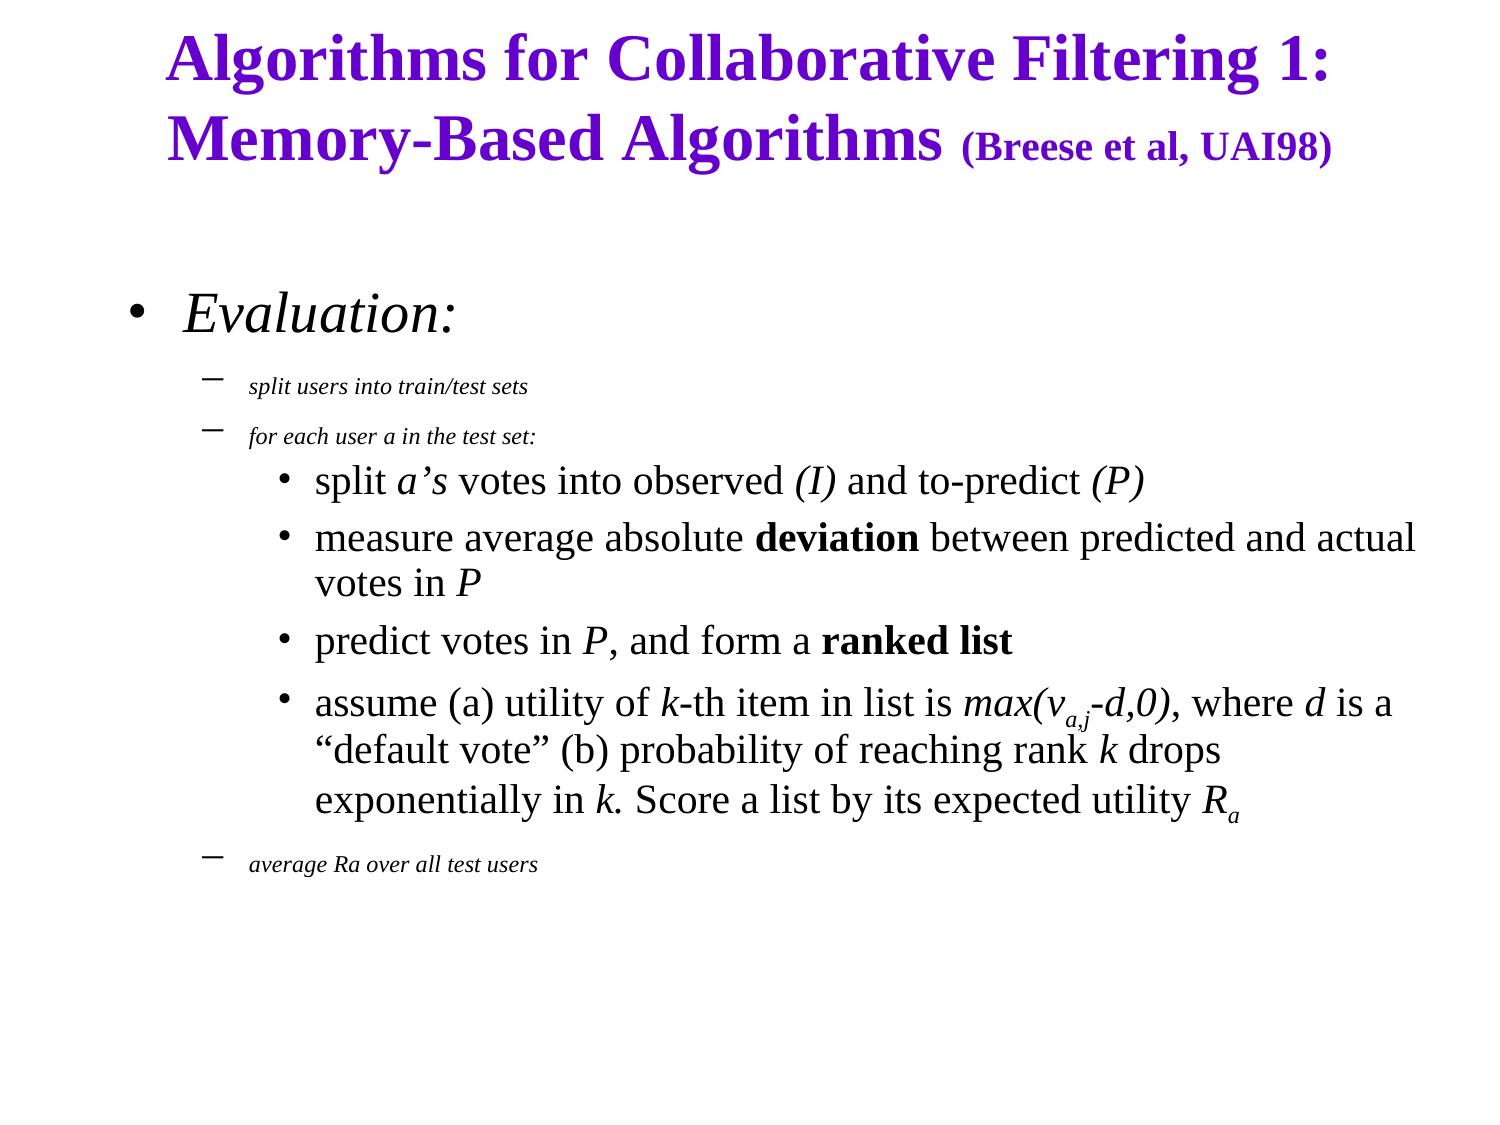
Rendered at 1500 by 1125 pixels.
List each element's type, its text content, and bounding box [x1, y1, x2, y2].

title Algorithms for Collaborative Filtering 1: Memory-Based Algorithms (Breese et al, UAI98) [112, 0, 1388, 188]
list Evaluation: split users into train/test sets for each user a in the test set: split a’s votes into observed (I) and to-predict (P) measure average absolute deviation between predicted and actual votes in P predict votes in P, and form a ranked list assume (a) utility of k-th item in list is max(va,j-d,0), where d is a “default vote” (b) probability of reaching rank k drops exponentially in k. Score a list by its expected utility Ra average Ra over all test users [112, 275, 1438, 1075]
